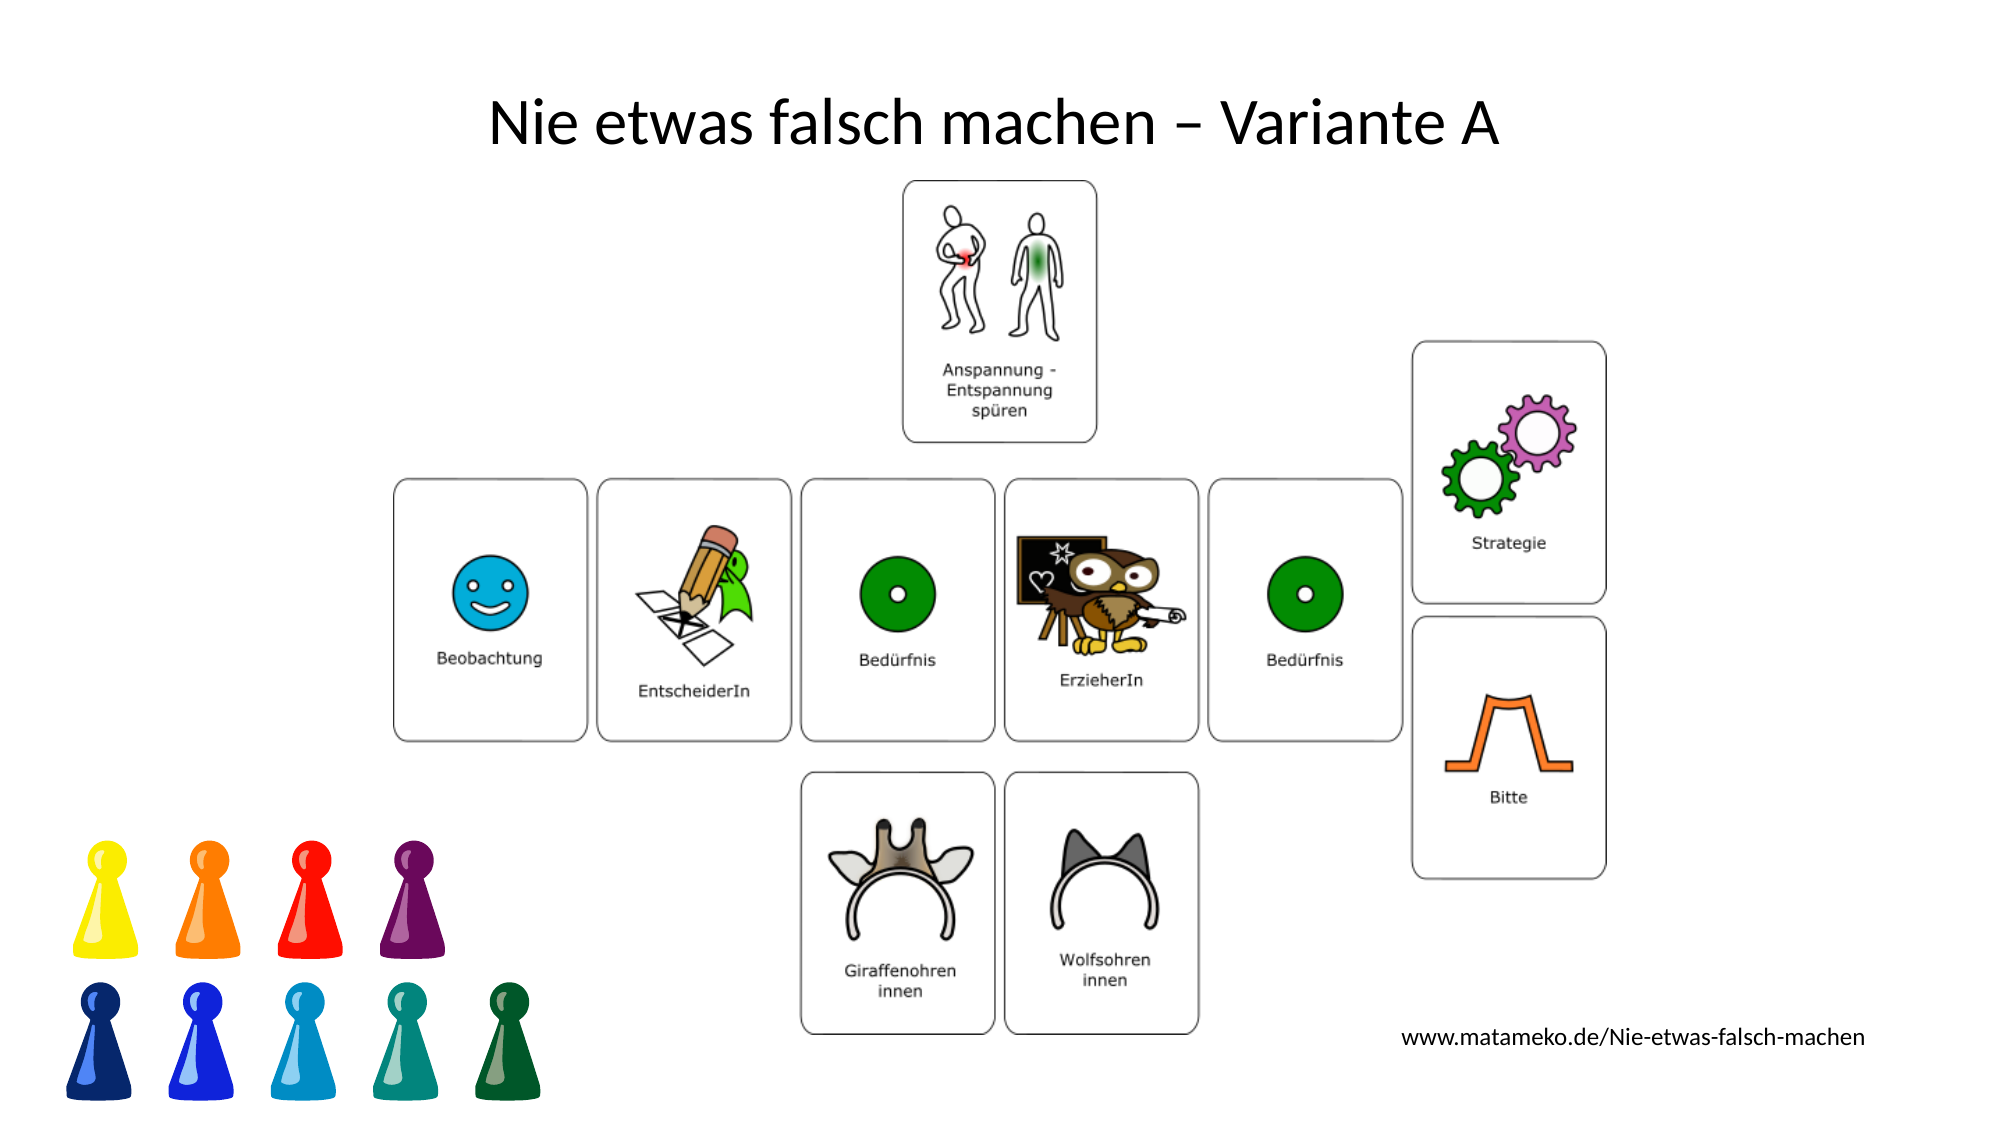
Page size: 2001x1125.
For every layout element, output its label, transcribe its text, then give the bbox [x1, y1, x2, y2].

text_box [270, 982, 336, 1101]
text_box [475, 982, 541, 1101]
text_box [380, 840, 445, 959]
picture [393, 180, 1607, 1035]
text_box [66, 982, 132, 1101]
text_box www.matameko.de/Nie-etwas-falsch-machen [1386, 1013, 1882, 1058]
text_box [373, 982, 439, 1101]
text_box [277, 840, 343, 959]
text_box [168, 982, 234, 1101]
text_box Nie etwas falsch machen – Variante A [473, 70, 1527, 167]
text_box [73, 840, 139, 959]
text_box [175, 840, 241, 959]
